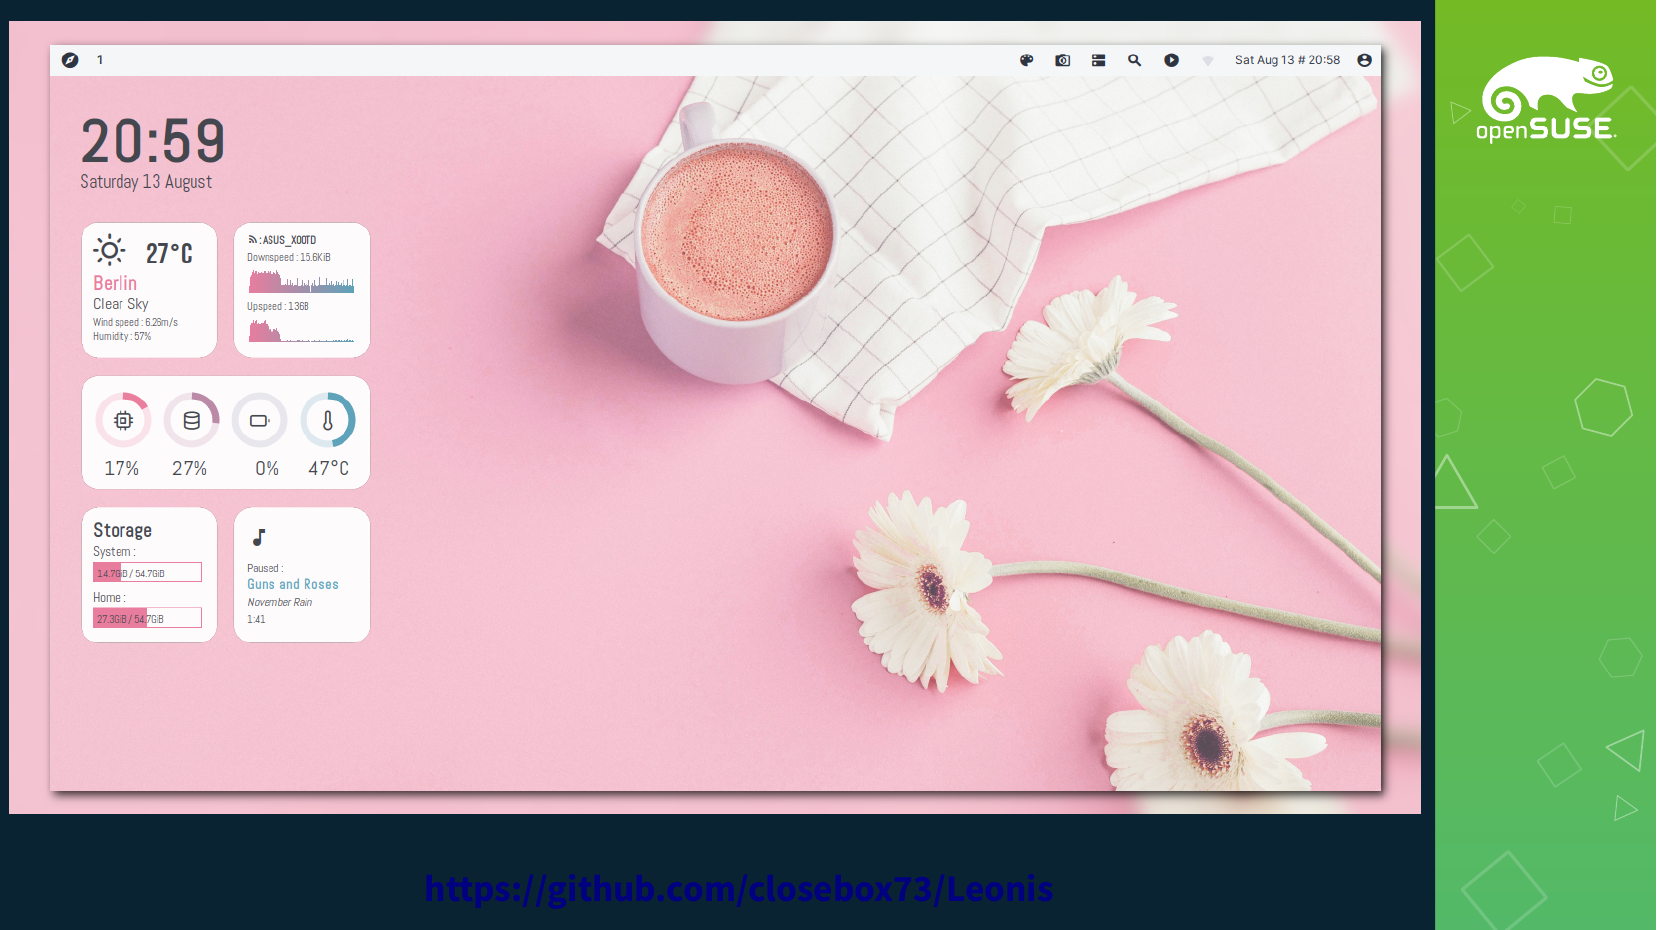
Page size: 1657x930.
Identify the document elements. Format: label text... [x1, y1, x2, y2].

picture [9, 21, 1421, 814]
list https://github.com/closebox73/Leonis [40, 527, 1438, 930]
